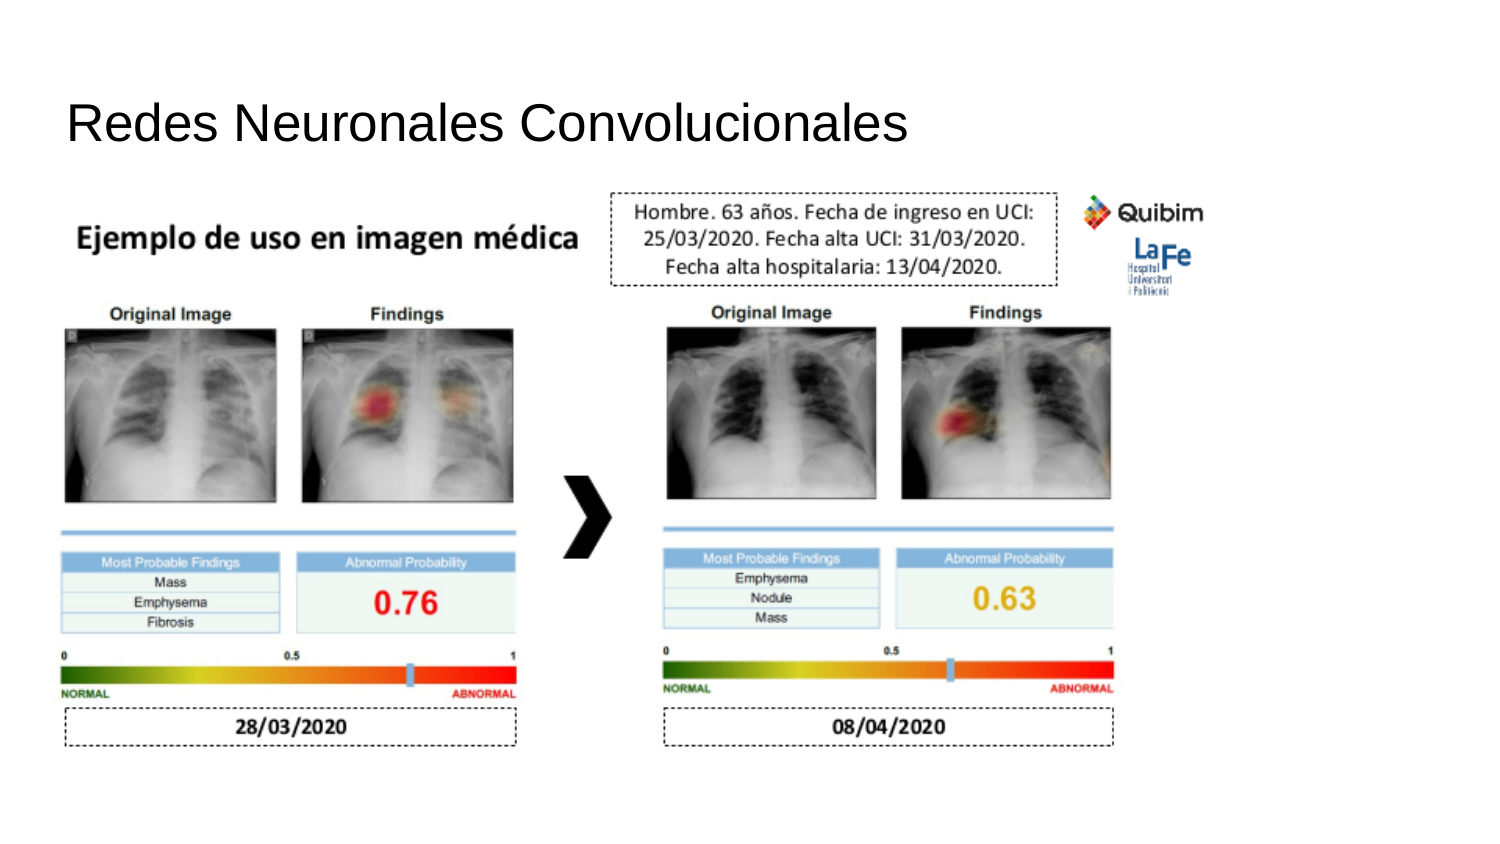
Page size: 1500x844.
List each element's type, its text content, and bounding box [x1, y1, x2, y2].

picture [51, 188, 1211, 754]
title Redes Neuronales Convolucionales [51, 72, 1449, 167]
